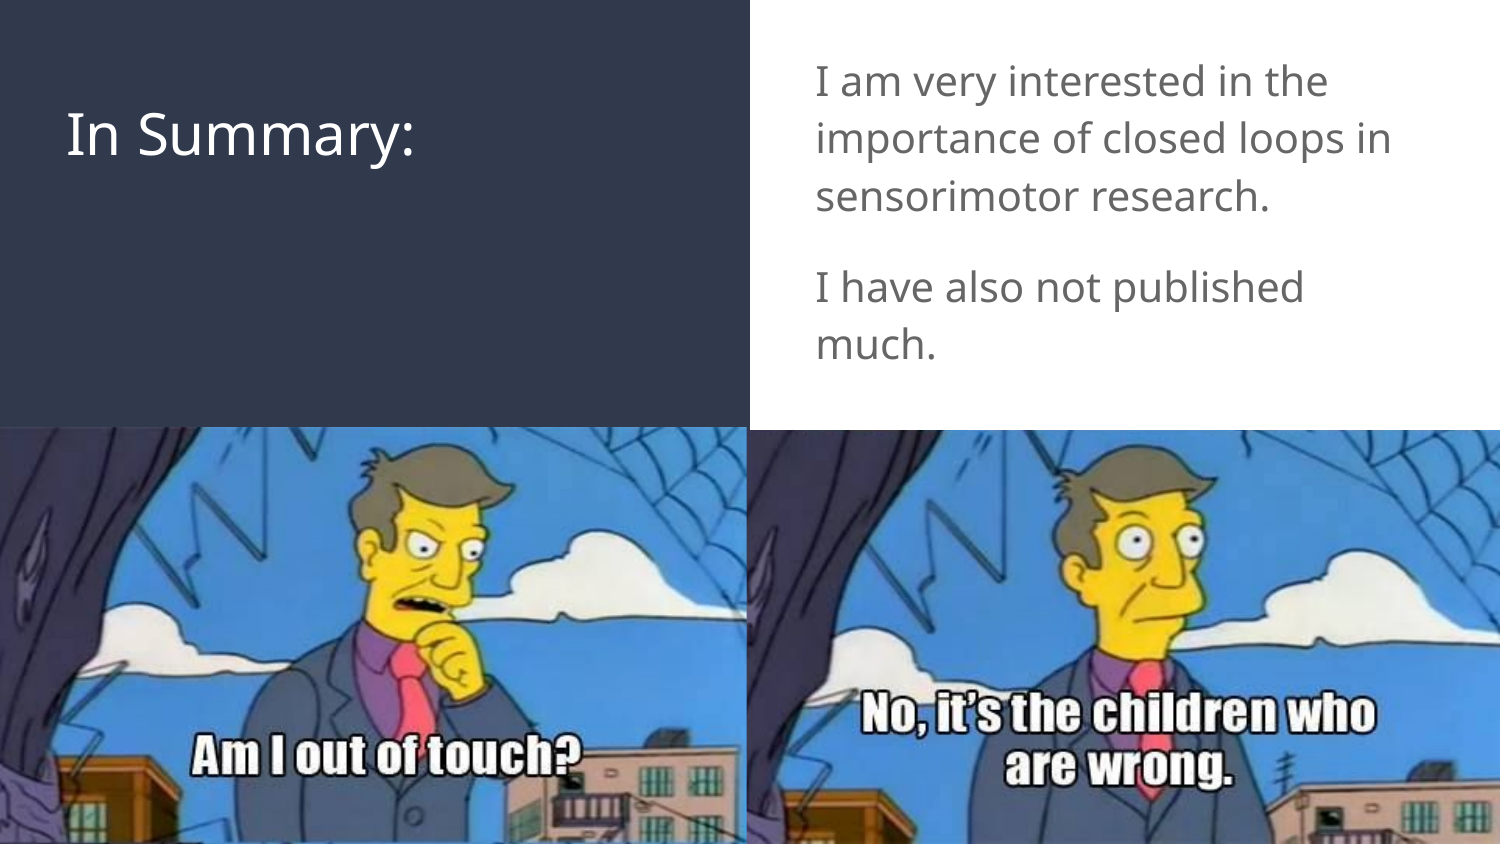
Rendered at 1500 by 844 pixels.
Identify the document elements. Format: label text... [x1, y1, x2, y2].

list I am very interested in the importance of closed loops in sensorimotor research. I have also not published much. [800, 32, 1449, 320]
picture [0, 19, 1500, 844]
